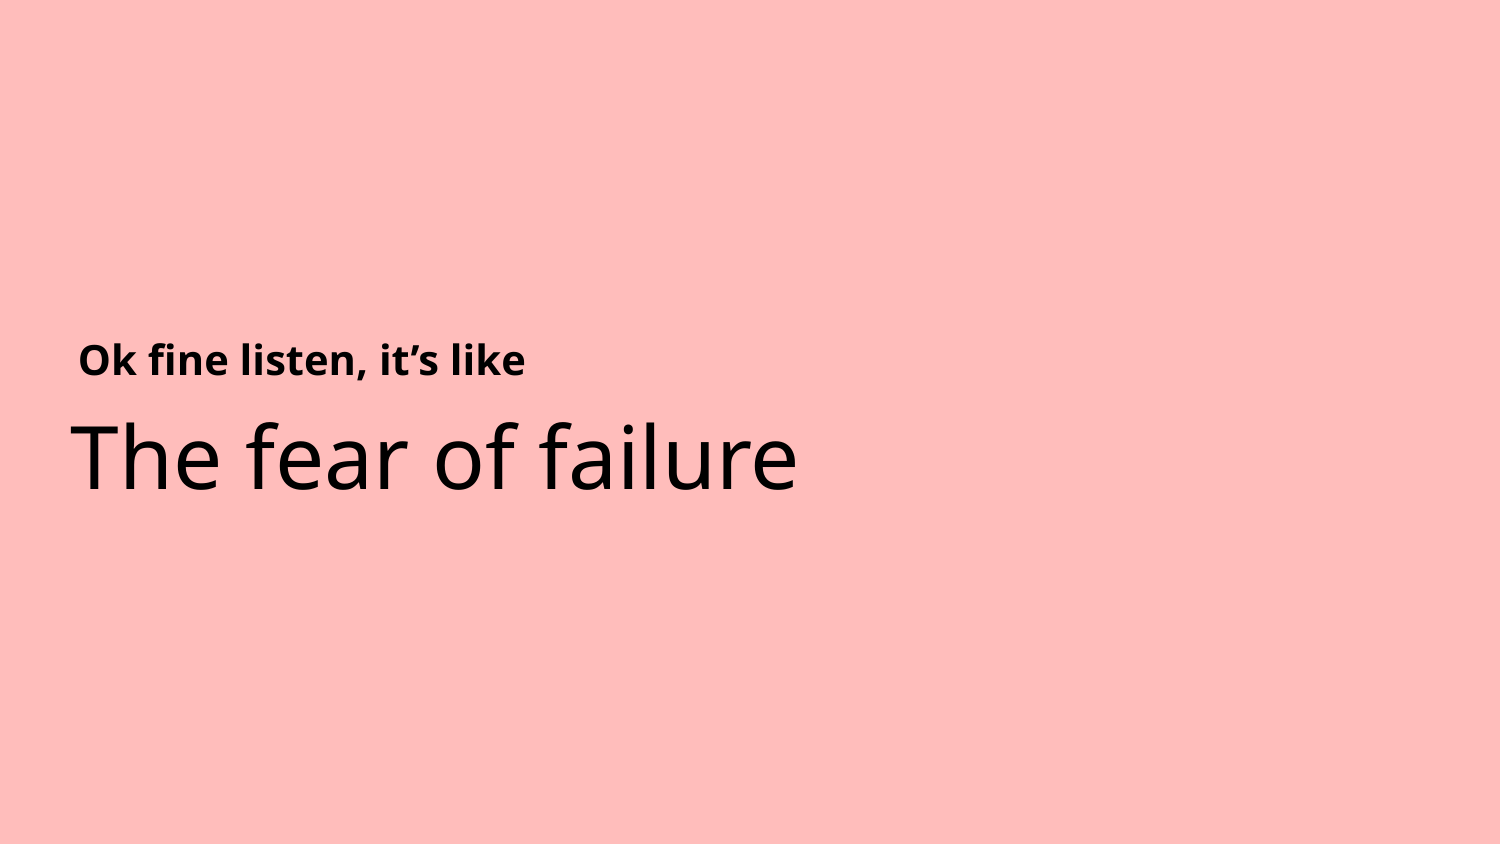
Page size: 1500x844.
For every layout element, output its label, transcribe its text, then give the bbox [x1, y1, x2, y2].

text_box Ok fine listen, it’s like [62, 308, 1388, 399]
title The fear of failure [70, 401, 1416, 514]
